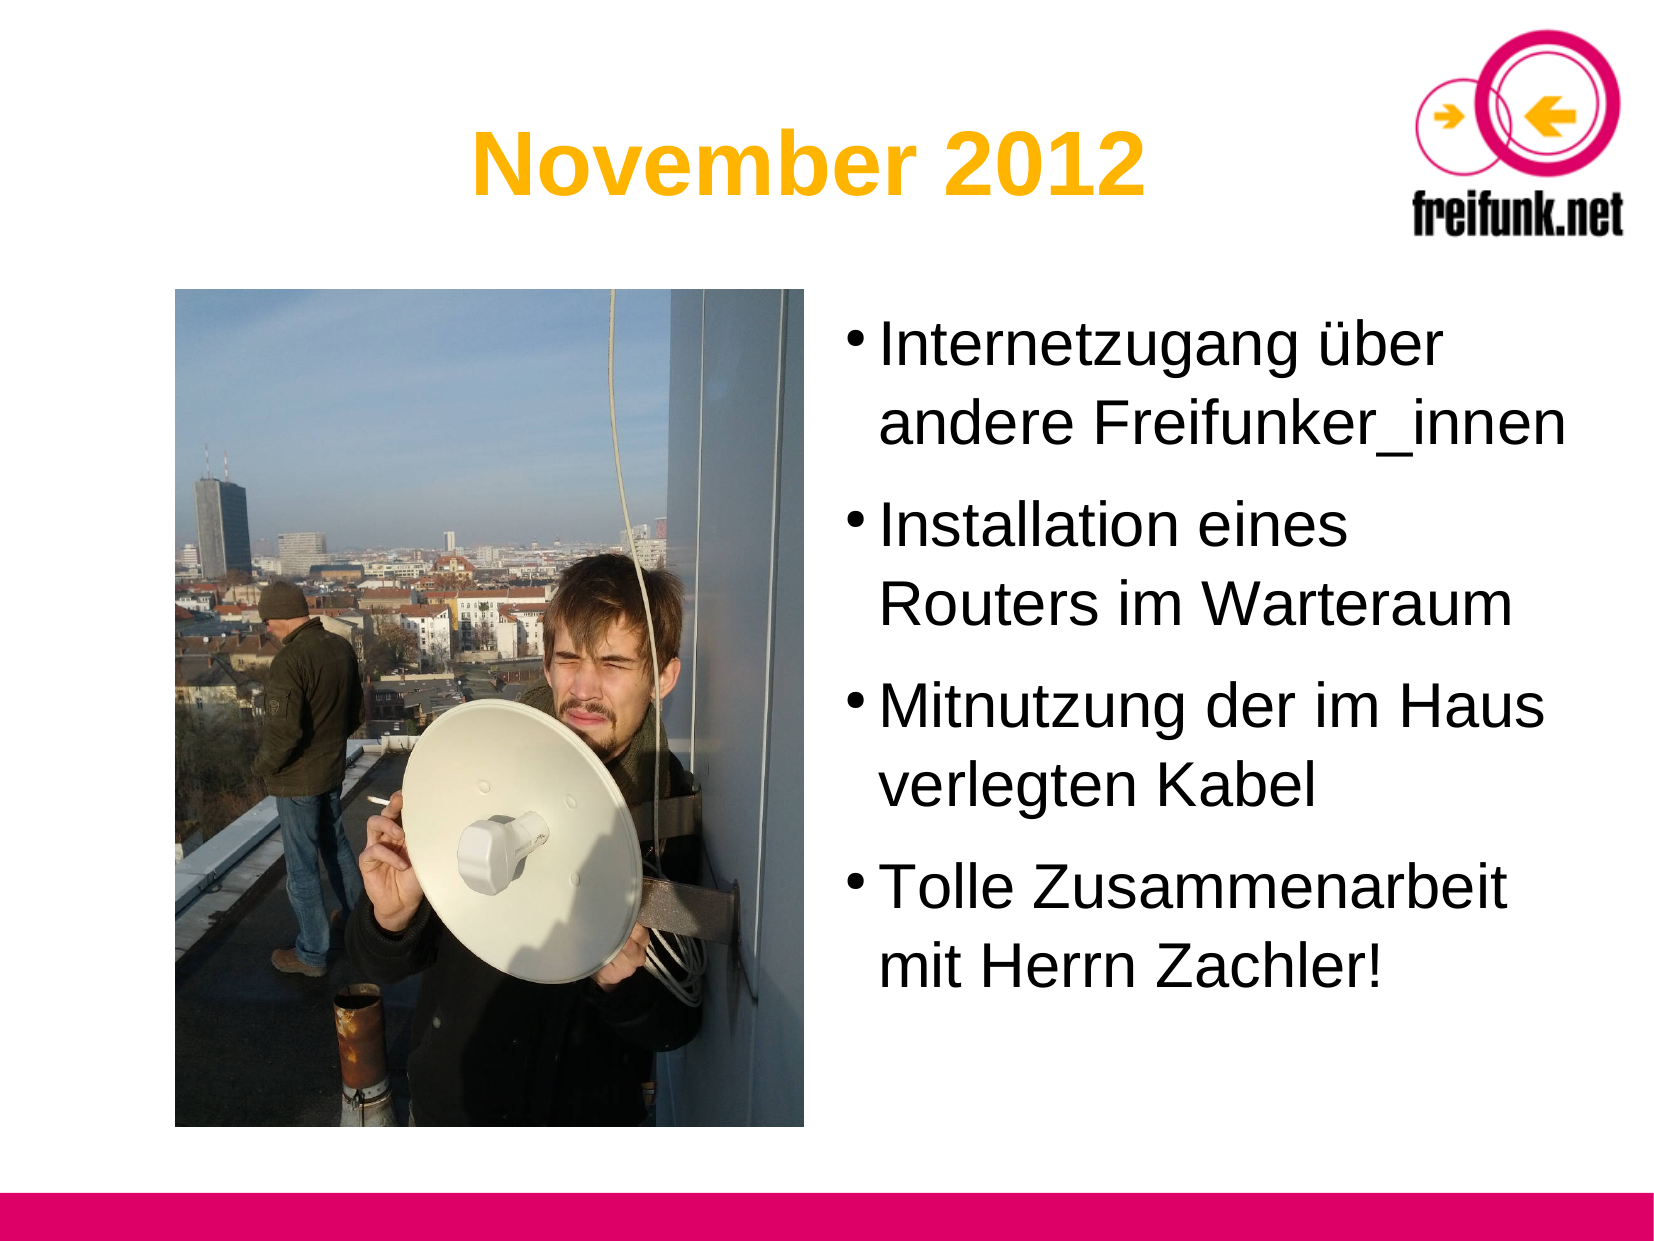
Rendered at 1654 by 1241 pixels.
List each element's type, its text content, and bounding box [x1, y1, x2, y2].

title November 2012 [212, 53, 1406, 260]
picture [1380, 0, 1654, 266]
list Internetzugang über andere Freifunker_innen Installation eines Routers im Warteraum Mitnutzung der im Haus verlegten Kabel Tolle Zusammenarbeit mit Herrn Zachler! [844, 290, 1571, 1009]
picture [175, 289, 804, 1127]
